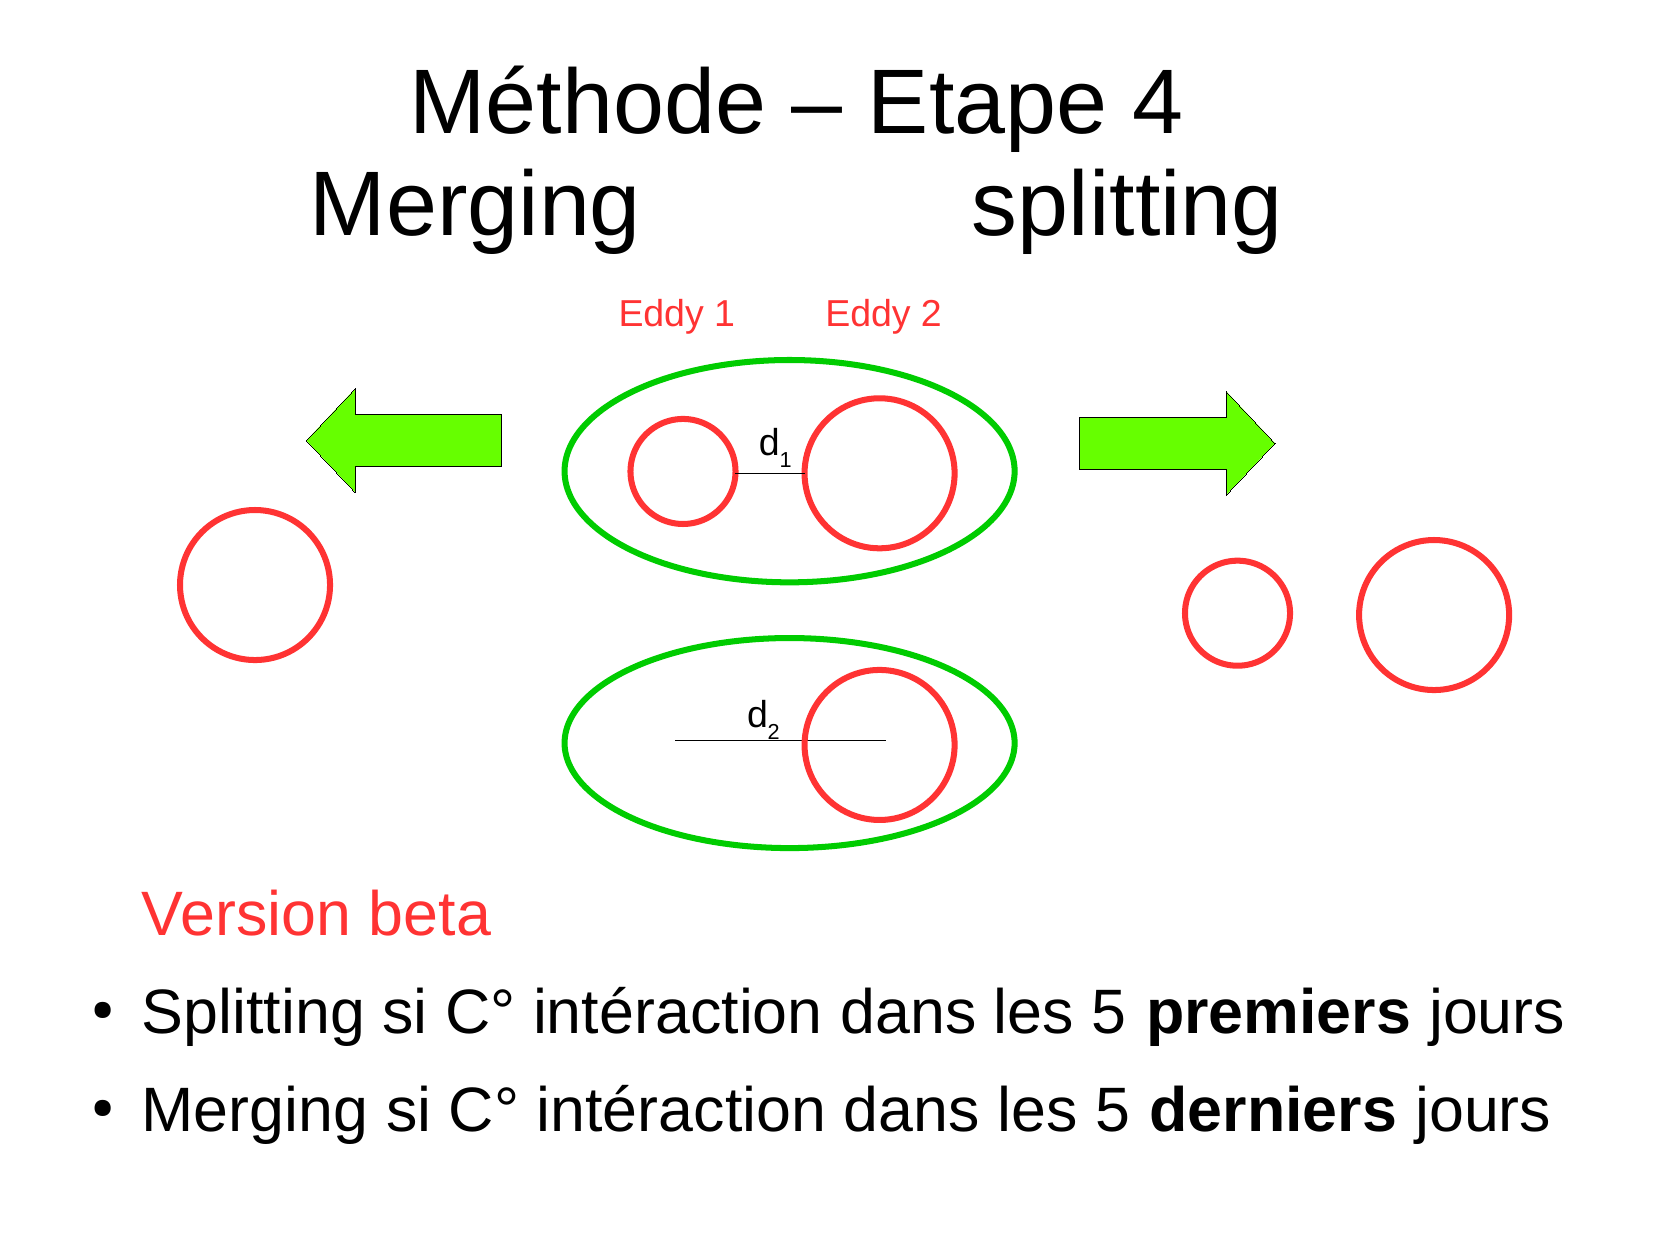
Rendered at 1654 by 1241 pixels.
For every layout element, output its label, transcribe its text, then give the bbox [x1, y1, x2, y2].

text_box Eddy 1 [603, 285, 751, 342]
text_box [1079, 391, 1276, 496]
text_box d2 [732, 685, 795, 752]
title Méthode – Etape 4 Merging splitting [53, 49, 1542, 257]
text_box Eddy 2 [810, 285, 957, 342]
list Version beta Splitting si C° intéraction dans les 5 premiers jours Merging si C° intéraction dans les 5 derniers jours [75, 878, 1621, 1201]
text_box d1 [744, 414, 807, 480]
text_box [306, 388, 502, 493]
